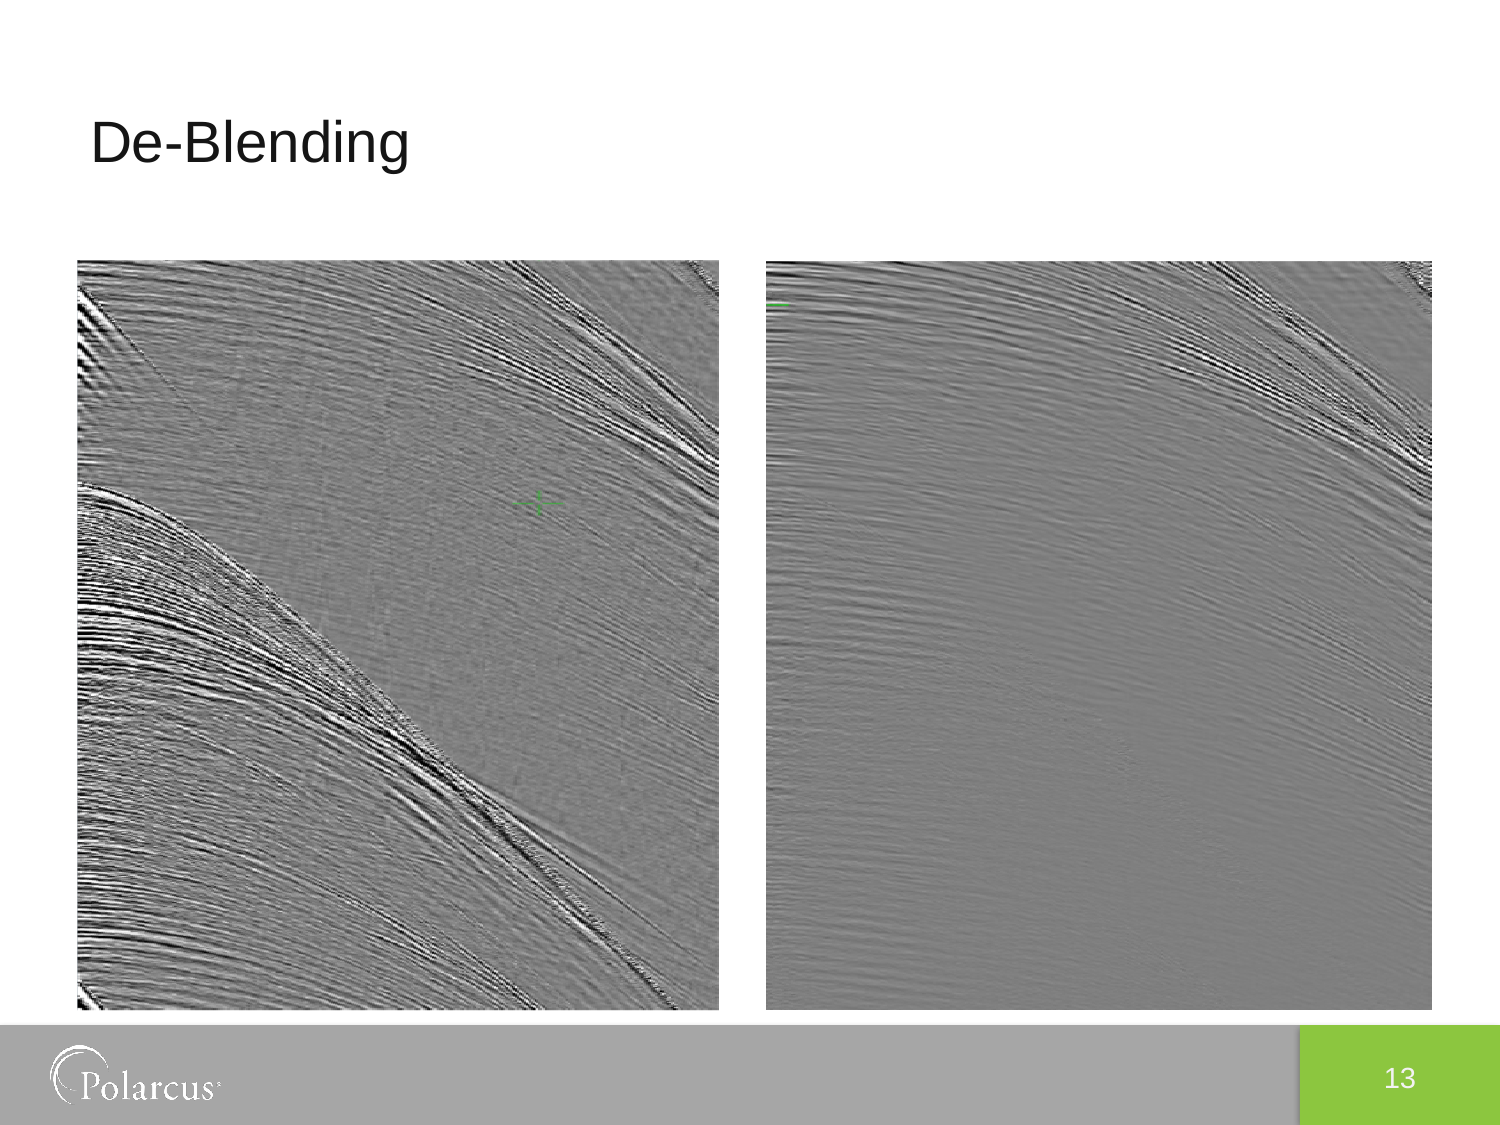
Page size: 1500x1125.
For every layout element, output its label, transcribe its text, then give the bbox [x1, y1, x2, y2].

picture [50, 1045, 221, 1105]
picture [77, 260, 1432, 1011]
title De-Blending [75, 45, 1425, 233]
